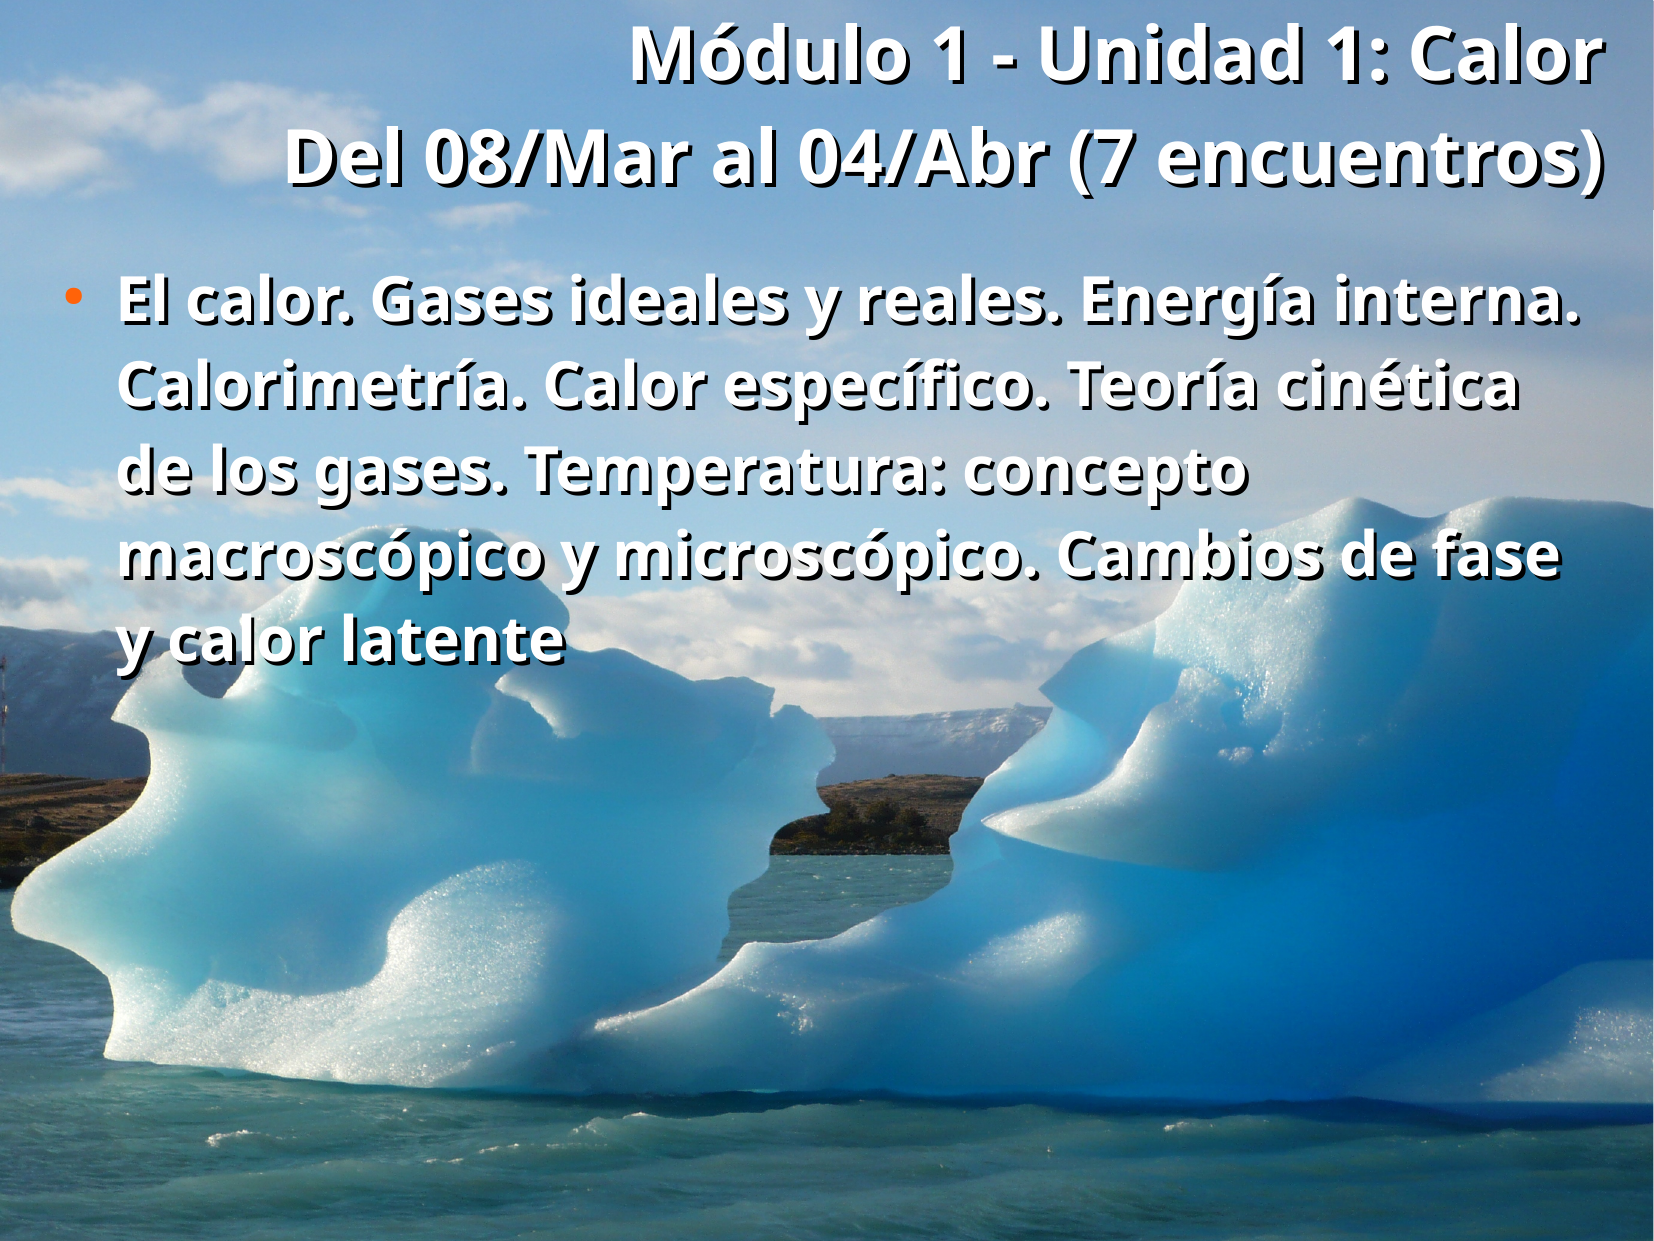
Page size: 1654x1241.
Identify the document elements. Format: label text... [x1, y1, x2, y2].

list El calor. Gases ideales y reales. Energía interna. Calorimetría. Calor específico. Teoría cinética de los gases. Temperatura: concepto macroscópico y microscópico. Cambios de fase y calor latente [45, 255, 1606, 1156]
title Módulo 1 - Unidad 1: Calor Del 08/Mar al 04/Abr (7 encuentros) [45, 11, 1606, 195]
picture [0, 0, 1654, 1241]
